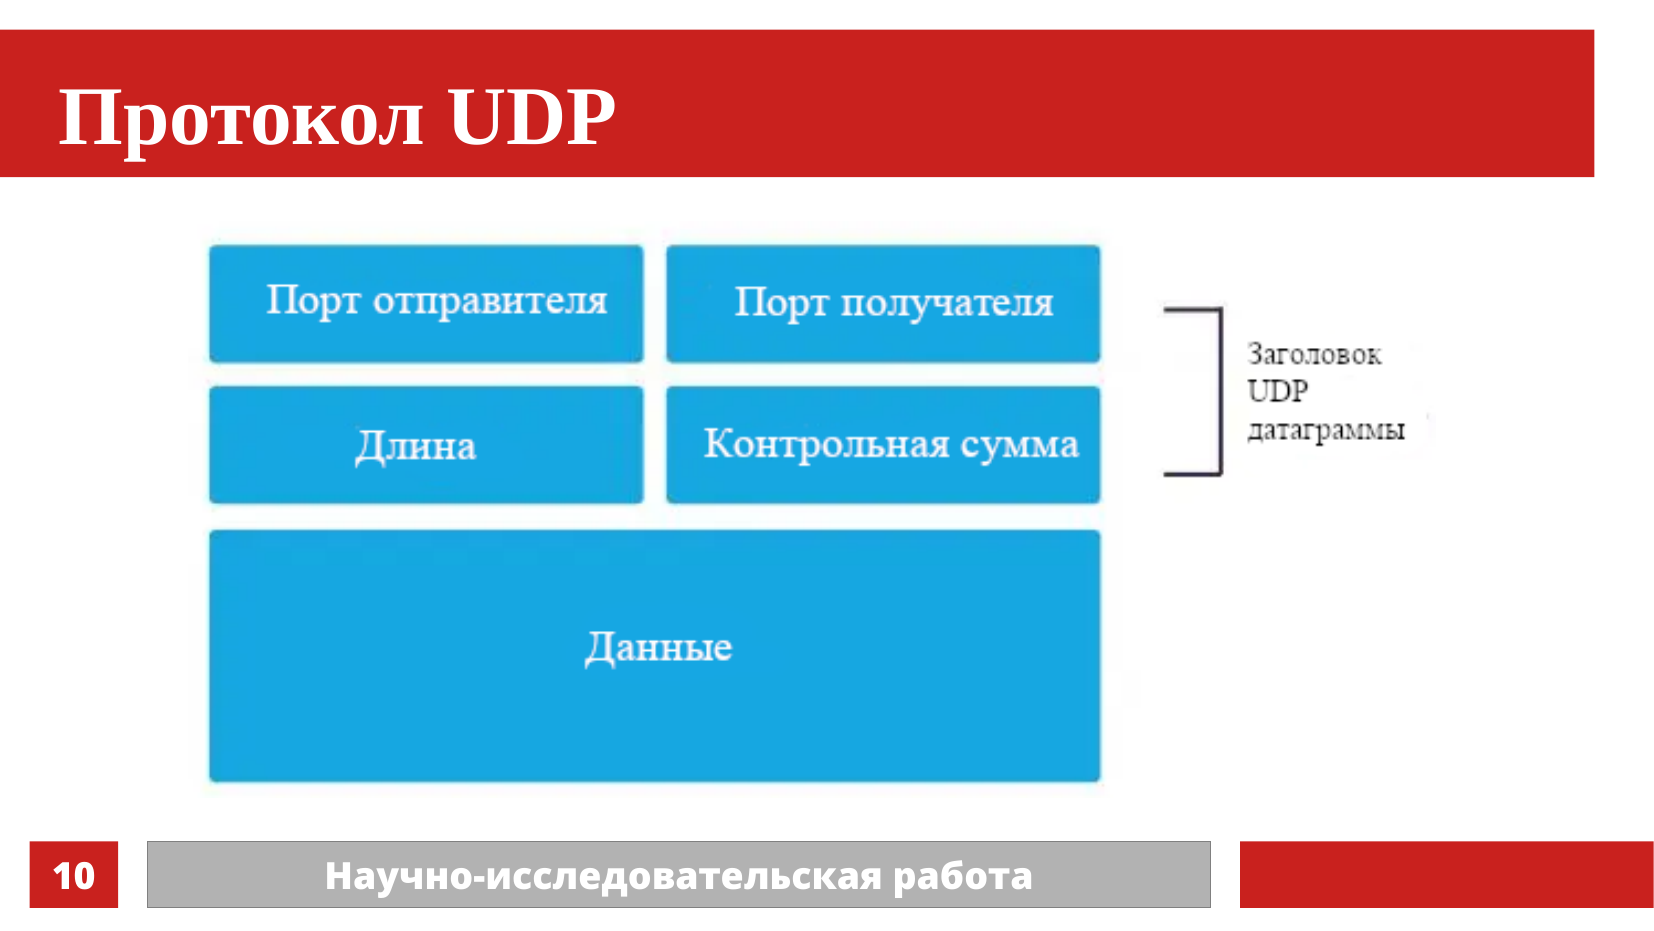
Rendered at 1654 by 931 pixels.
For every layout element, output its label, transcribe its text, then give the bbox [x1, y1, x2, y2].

title Протокол UDP [59, 44, 1595, 163]
picture [188, 221, 1436, 798]
